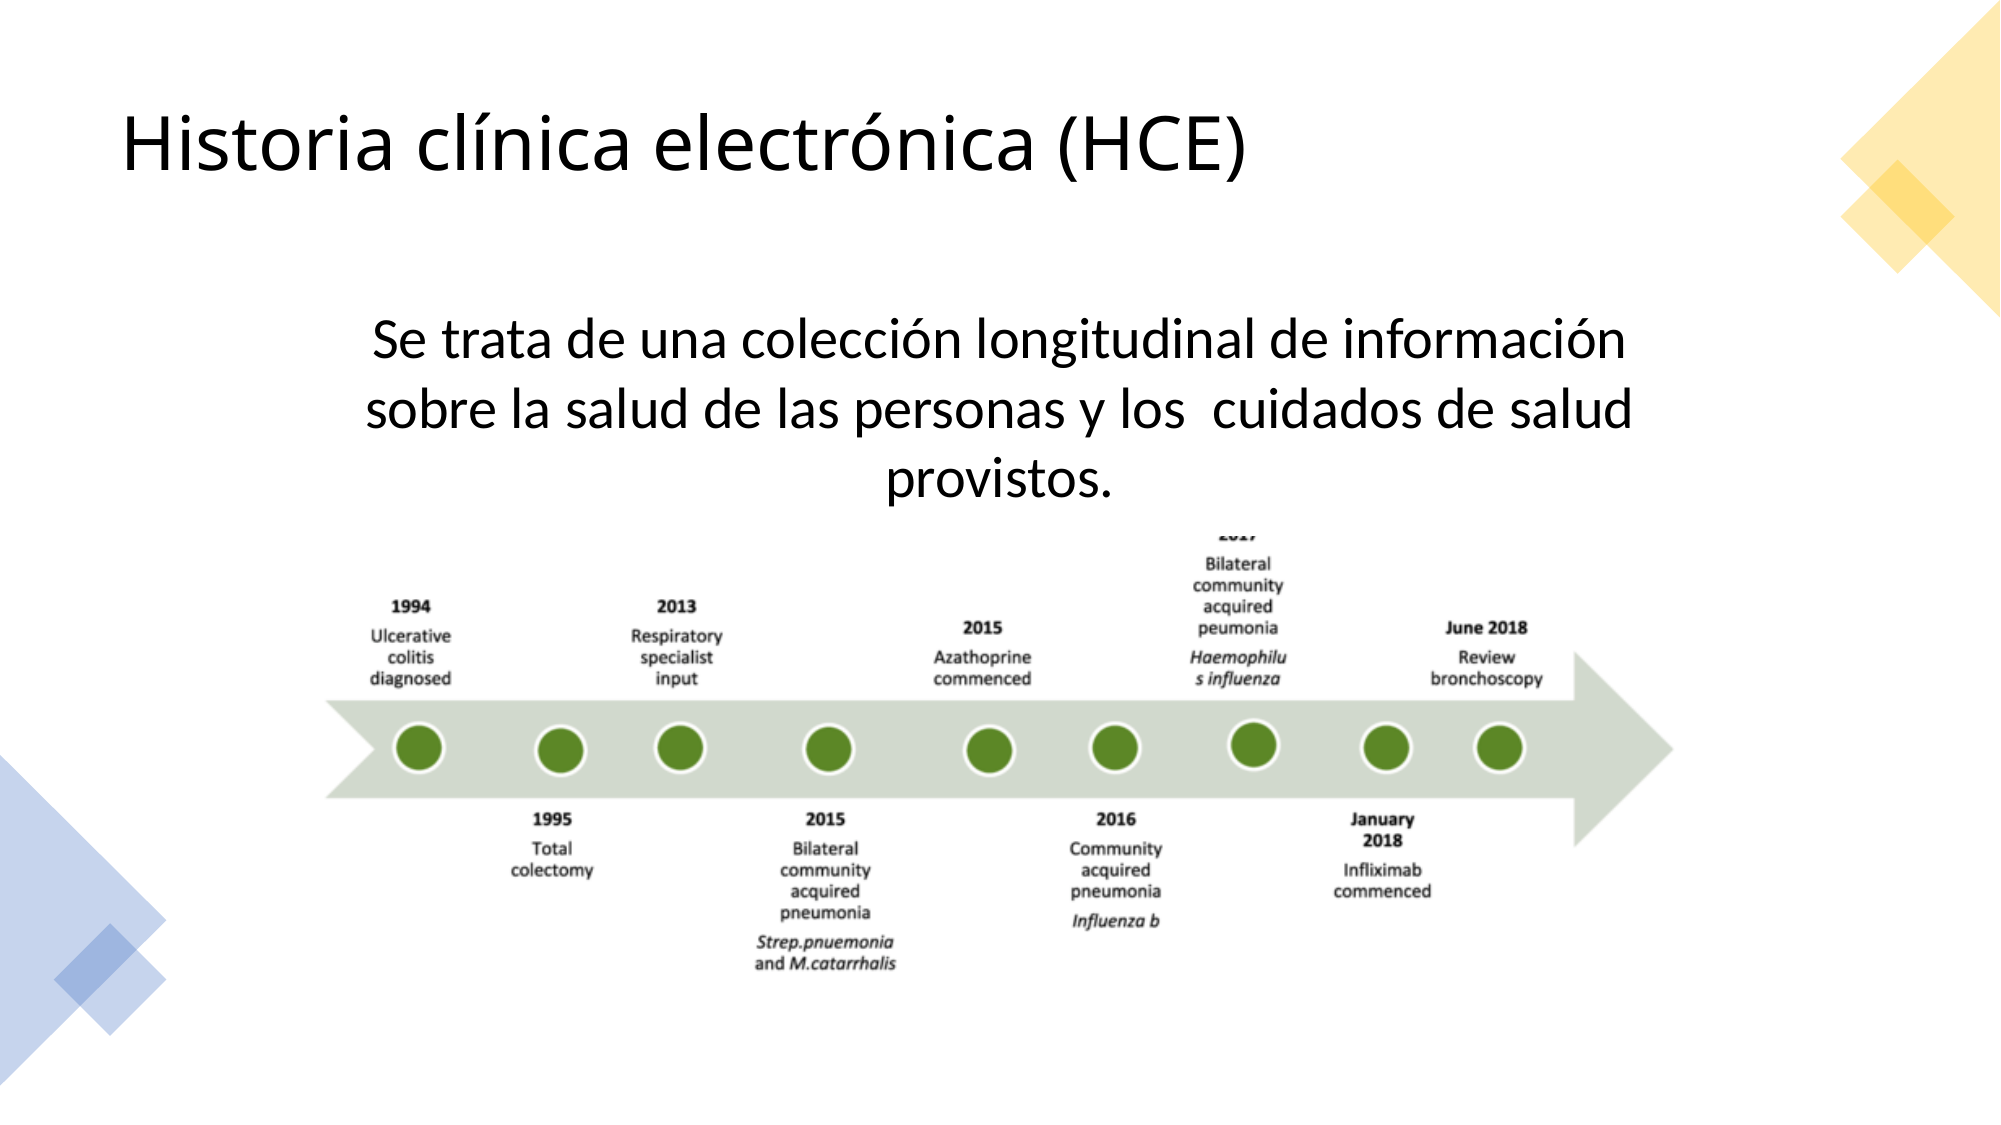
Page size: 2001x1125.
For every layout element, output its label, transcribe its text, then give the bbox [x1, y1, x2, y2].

title Historia clínica electrónica (HCE) [105, 52, 1895, 240]
text_box Se trata de una colección longitudinal de información sobre la salud de las personas y los cuidados de salud provistos. [316, 292, 1684, 518]
text_box [0, 0, 2000, 1125]
picture [316, 536, 1684, 973]
